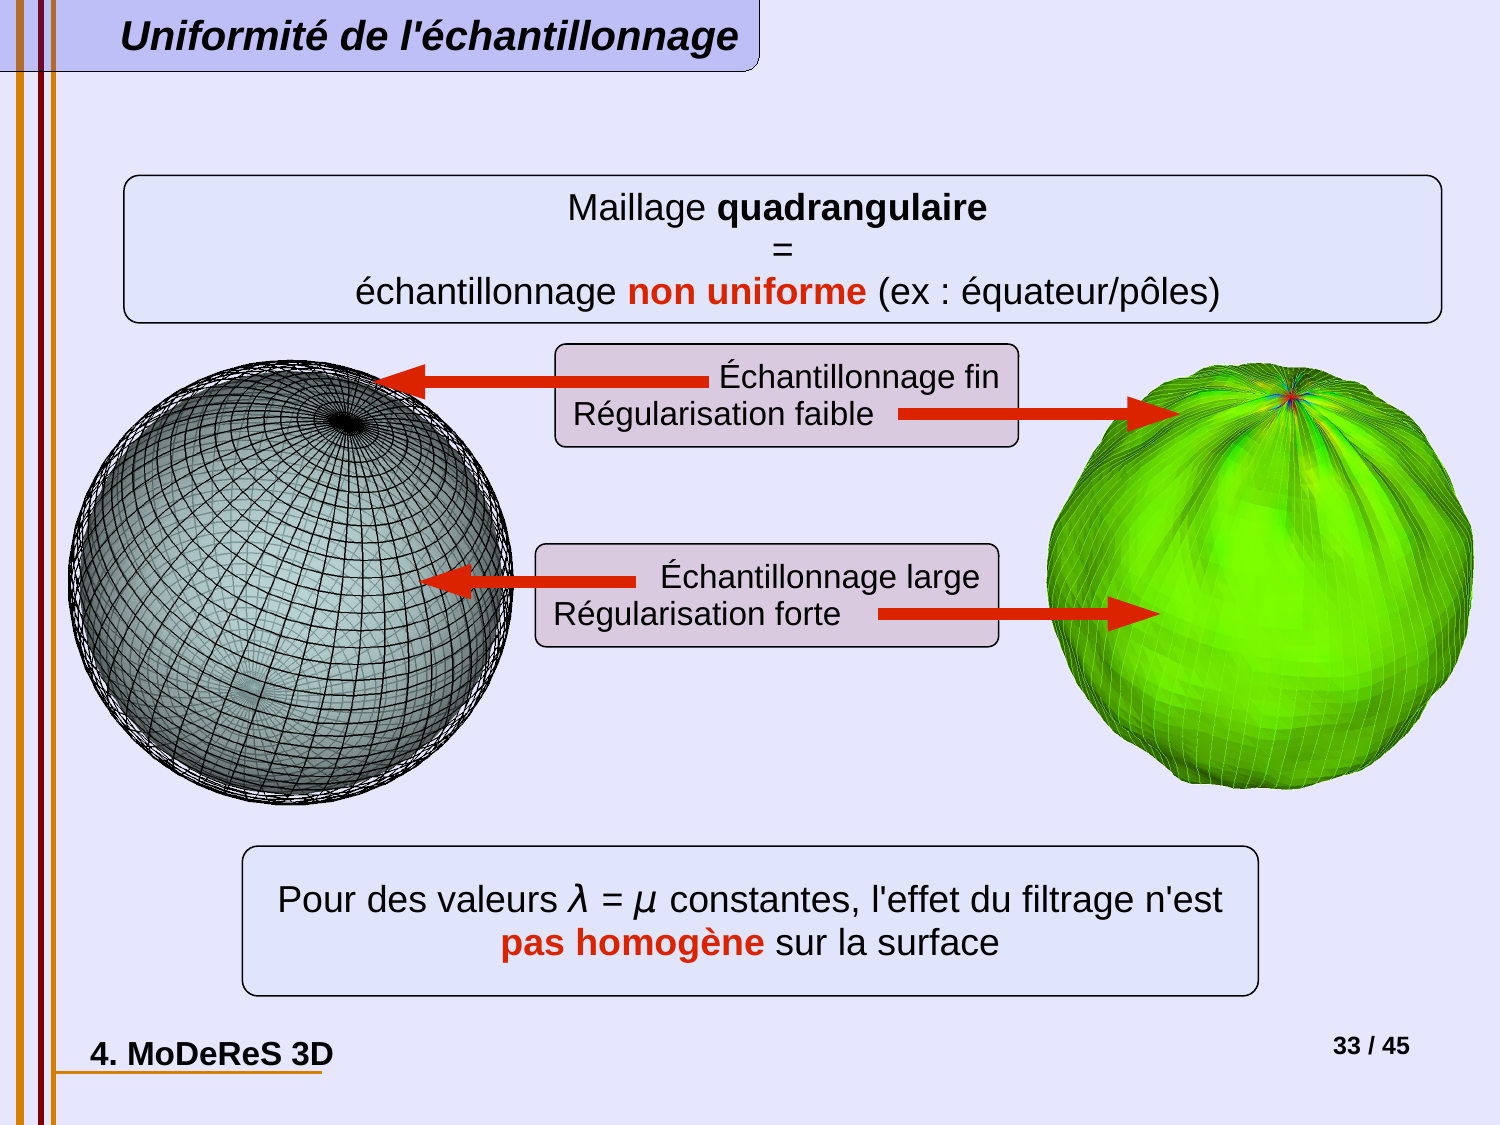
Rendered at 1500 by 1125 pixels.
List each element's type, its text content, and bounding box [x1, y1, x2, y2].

title 4. MoDeReS 3D [75, 1027, 597, 1080]
text_box Uniformité de l'échantillonnage [0, 0, 760, 72]
text_box Maillage quadrangulaire = échantillonnage non uniforme (ex : équateur/pôles) [123, 175, 1442, 323]
picture [65, 349, 519, 811]
text_box Échantillonnage fin Régularisation faible [555, 343, 1019, 447]
text_box Échantillonnage large Régularisation forte [535, 543, 999, 647]
text_box Pour des valeurs λ = μ constantes, l'effet du filtrage n'est pas homogène sur la surface [242, 846, 1259, 996]
picture [1005, 317, 1500, 812]
